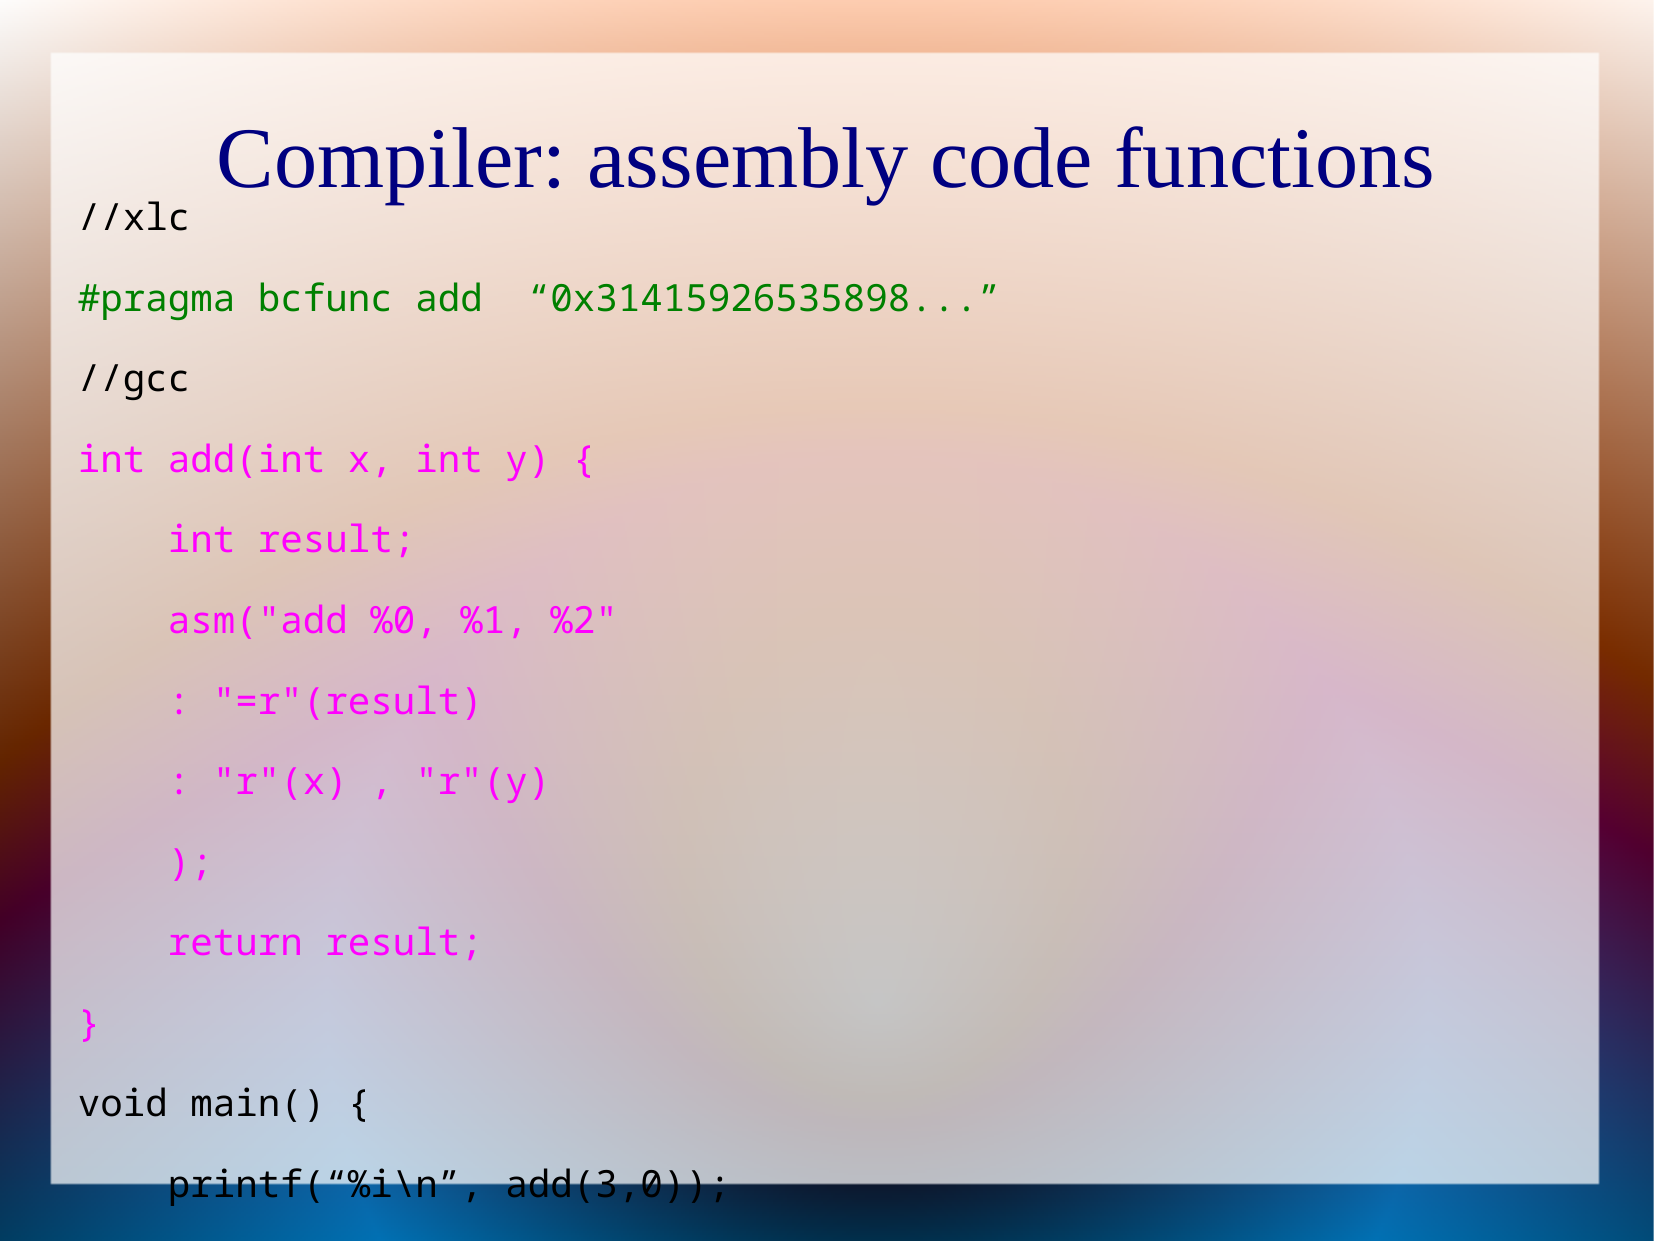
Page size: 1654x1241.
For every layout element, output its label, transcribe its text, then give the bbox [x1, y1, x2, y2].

picture [0, 0, 1654, 1241]
title Compiler: assembly code functions [82, 55, 1571, 263]
list //xlc #pragma bcfunc add “0x31415926535898...” //gcc int add(int x, int y) { int result; asm("add %0, %1, %2" : "=r"(result) : "r"(x) , "r"(y) ); return result; } void main() { printf(“%i\n”, add(3,0)); } [78, 190, 1516, 1171]
